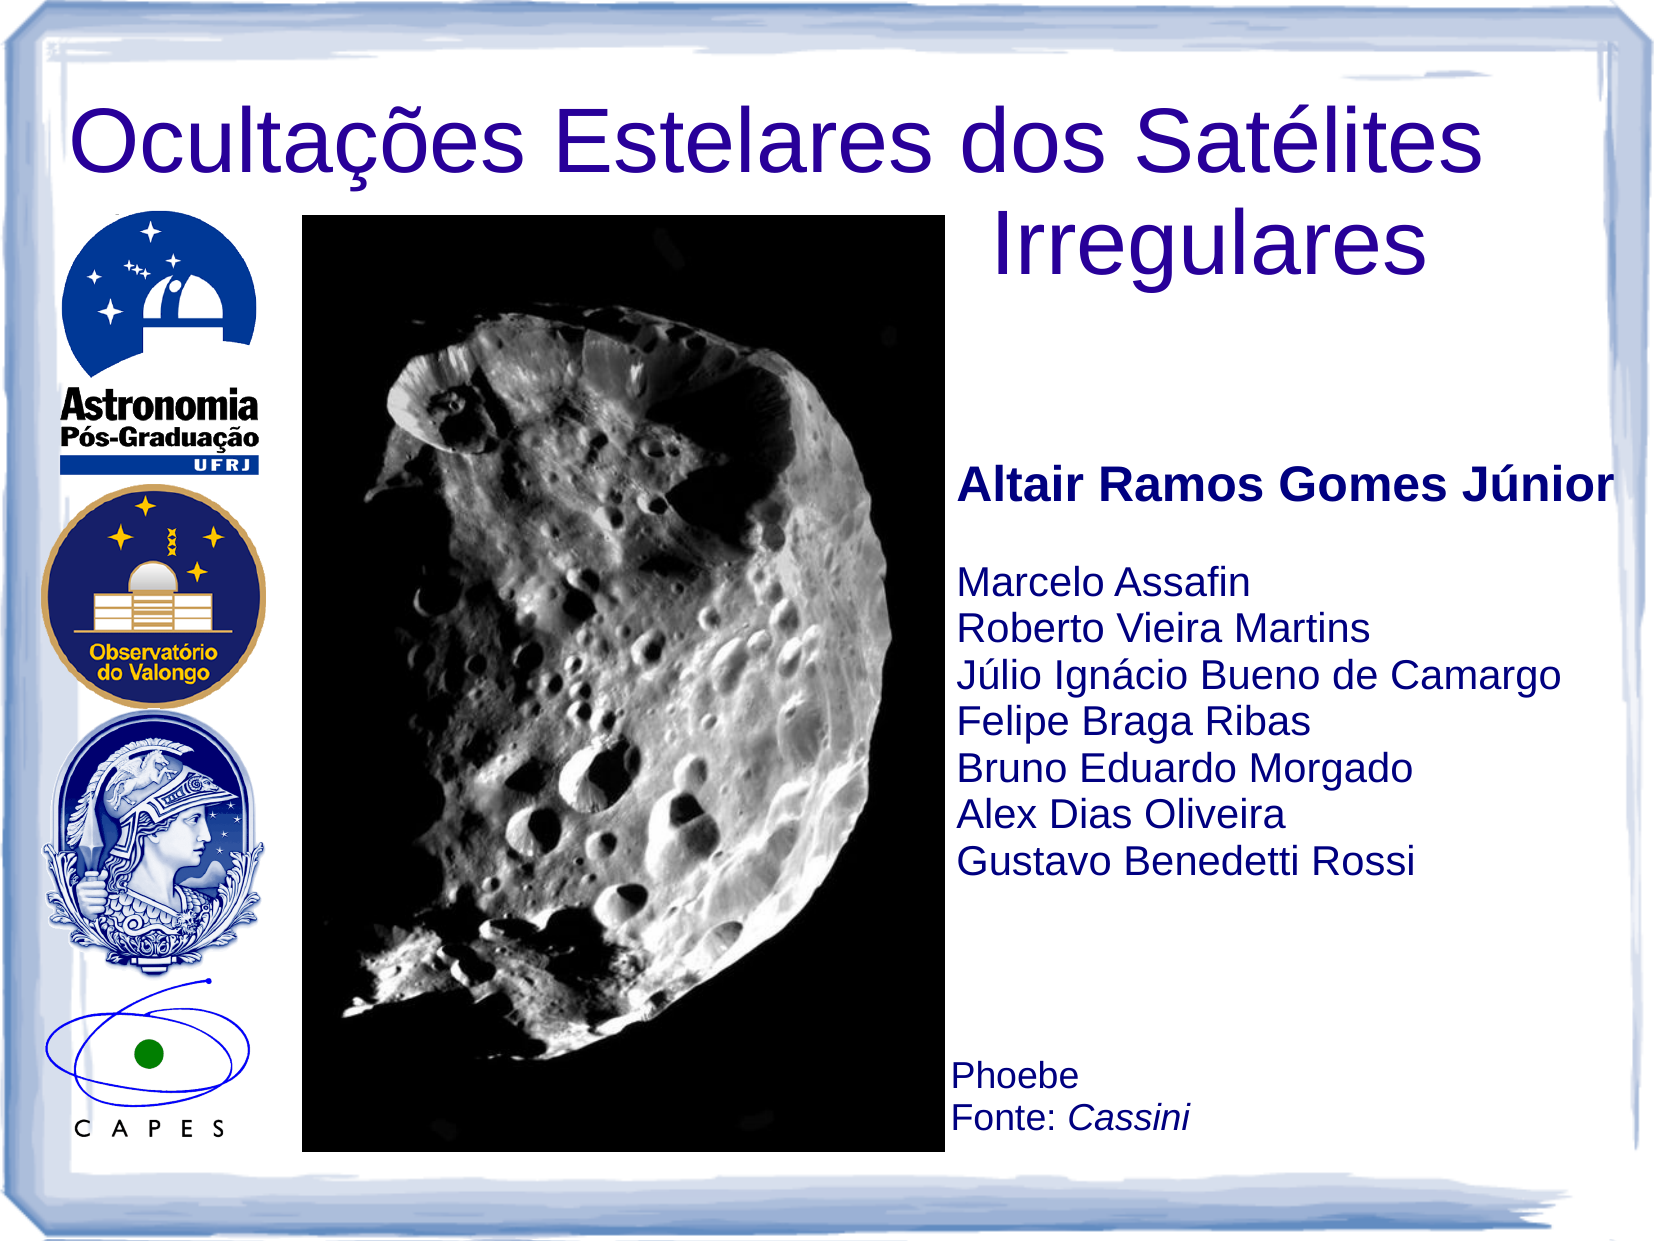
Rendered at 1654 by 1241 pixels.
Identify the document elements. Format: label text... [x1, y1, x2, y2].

text_box Phoebe Fonte: Cassini [935, 1046, 1205, 1146]
title Ocultações Estelares dos Satélites Irregulares [59, 88, 1548, 296]
picture [0, 0, 1654, 1241]
text_box Altair Ramos Gomes Júnior Marcelo Assafin Roberto Vieira Martins Júlio Ignácio Bueno de Camargo Felipe Braga Ribas Bruno Eduardo Morgado Alex Dias Oliveira Gustavo Benedetti Rossi [945, 448, 1630, 896]
